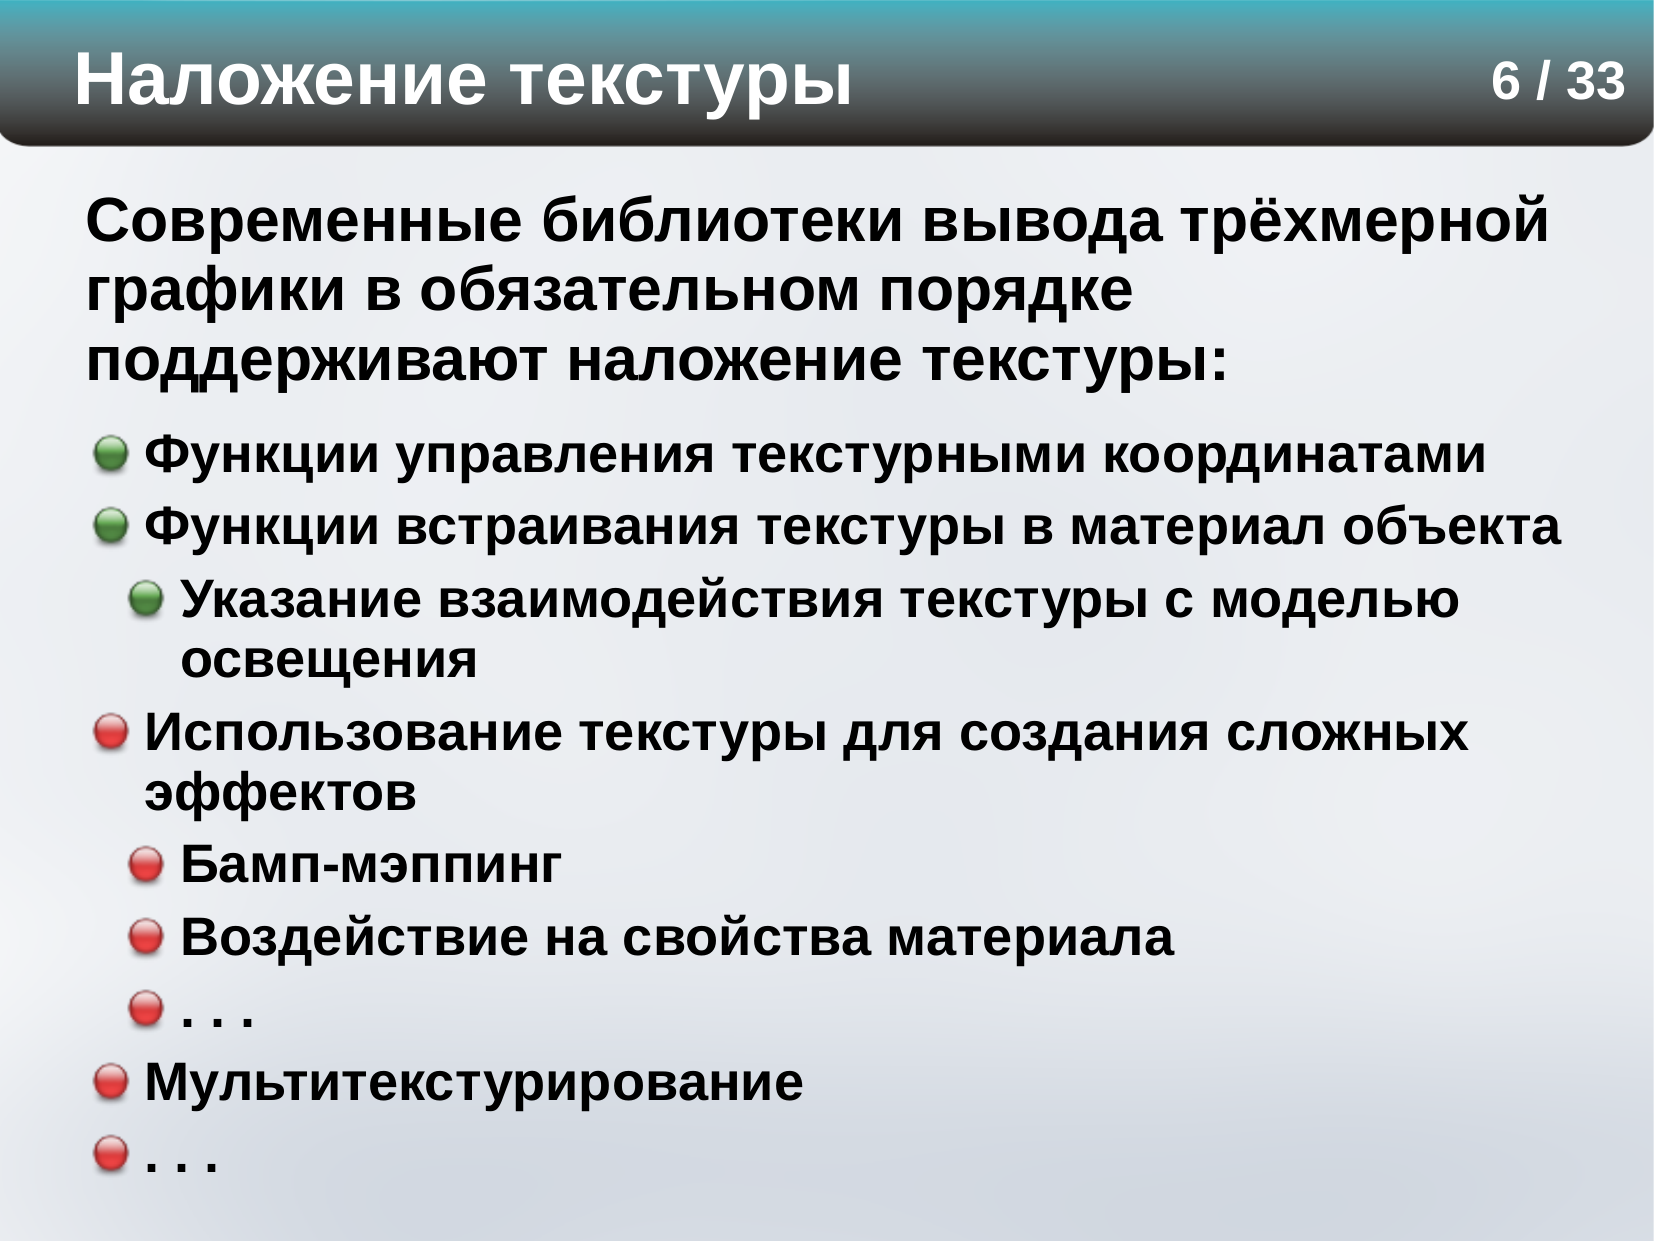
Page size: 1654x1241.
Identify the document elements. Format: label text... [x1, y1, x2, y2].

text_box <number> / 33 [1476, 42, 1654, 179]
picture [0, 0, 1654, 1241]
text_box Наложение текстуры [59, 29, 916, 129]
text_box Современные библиотеки вывода трёхмерной графики в обязательном порядке поддерживают наложение текстуры: Функции управления текстурными координатами Функции встраивания текстуры в материал объекта Указание взаимодействия текстуры с моделью освещения Использование текстуры для создания сложных эффектов Бамп-мэппинг Воздействие на свойства материала . . . Мультитекстурирование . . . [70, 177, 1595, 1192]
